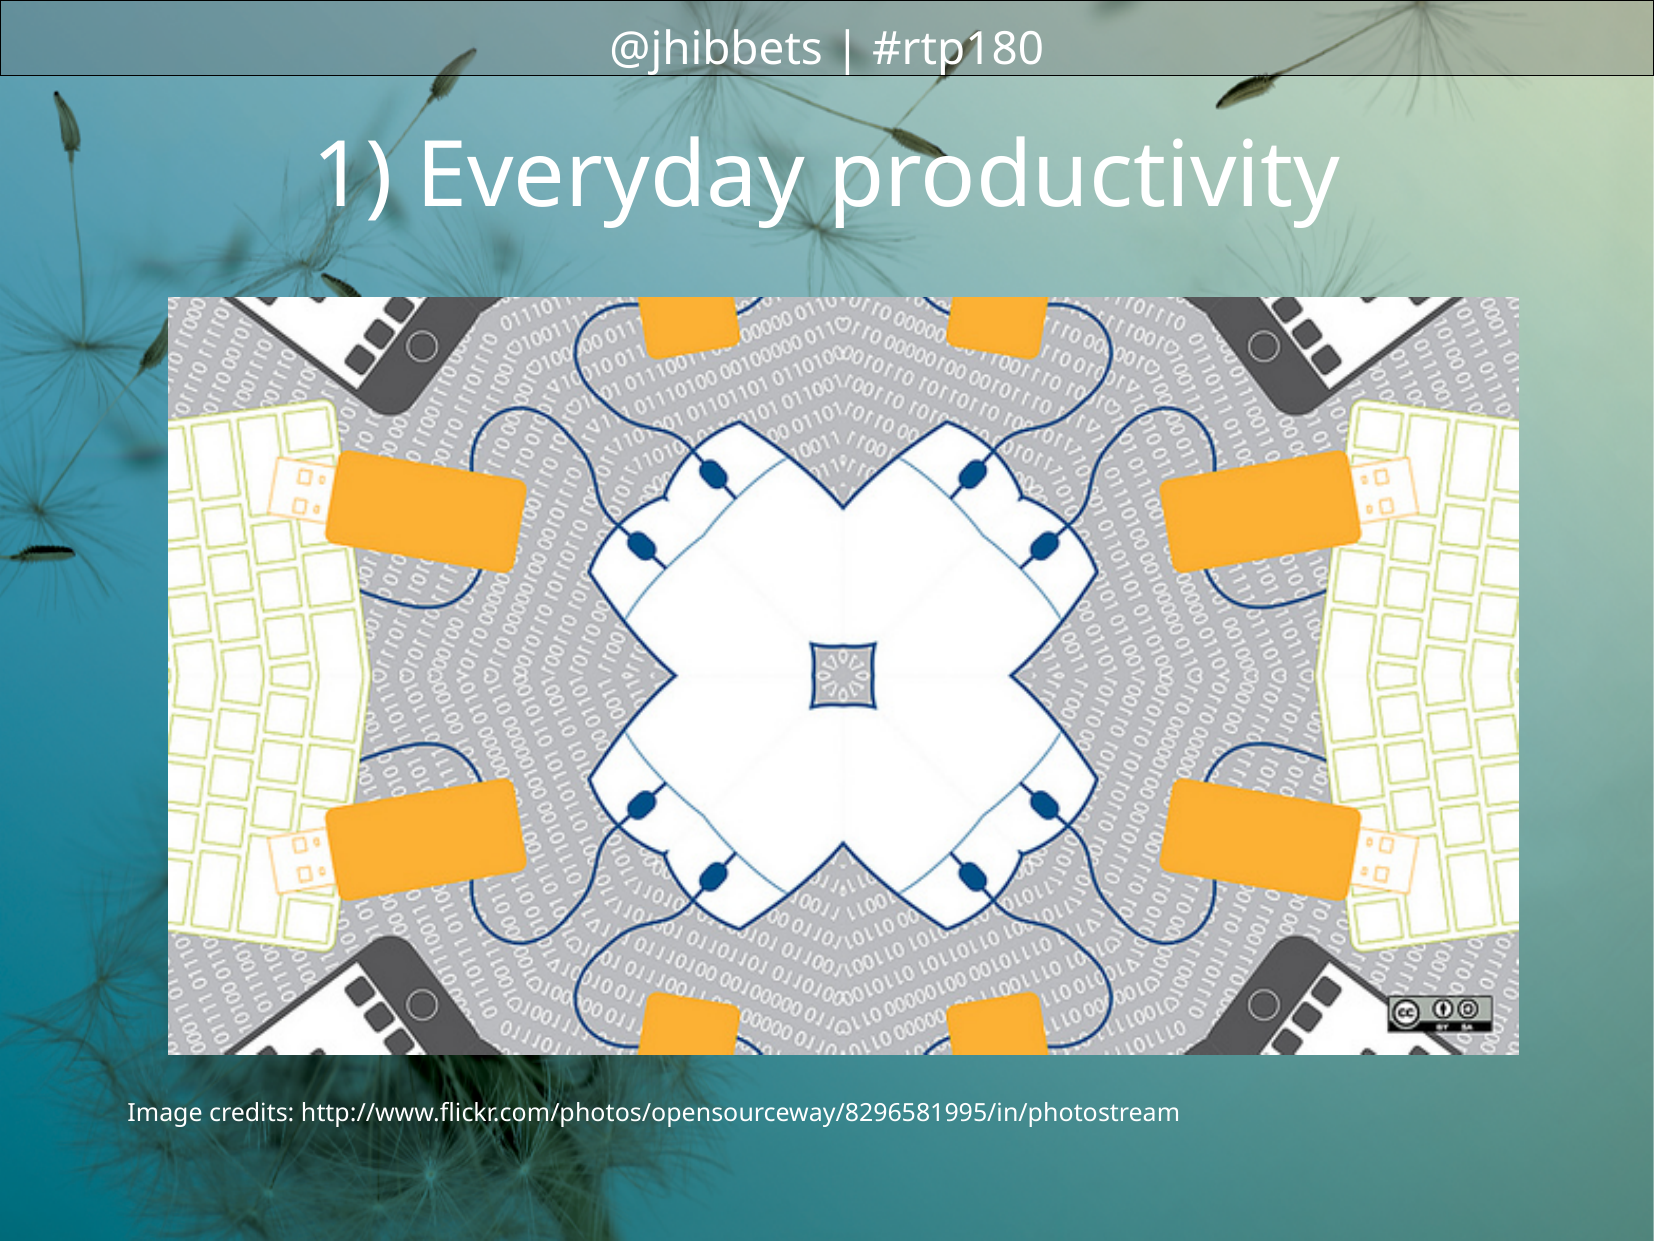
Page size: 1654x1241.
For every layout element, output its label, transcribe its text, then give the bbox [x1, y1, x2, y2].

picture [0, 76, 1654, 1241]
text_box Image credits: http://www.flickr.com/photos/opensourceway/8296581995/in/photostream [112, 1087, 1211, 1131]
title 1) Everyday productivity [82, 67, 1571, 275]
